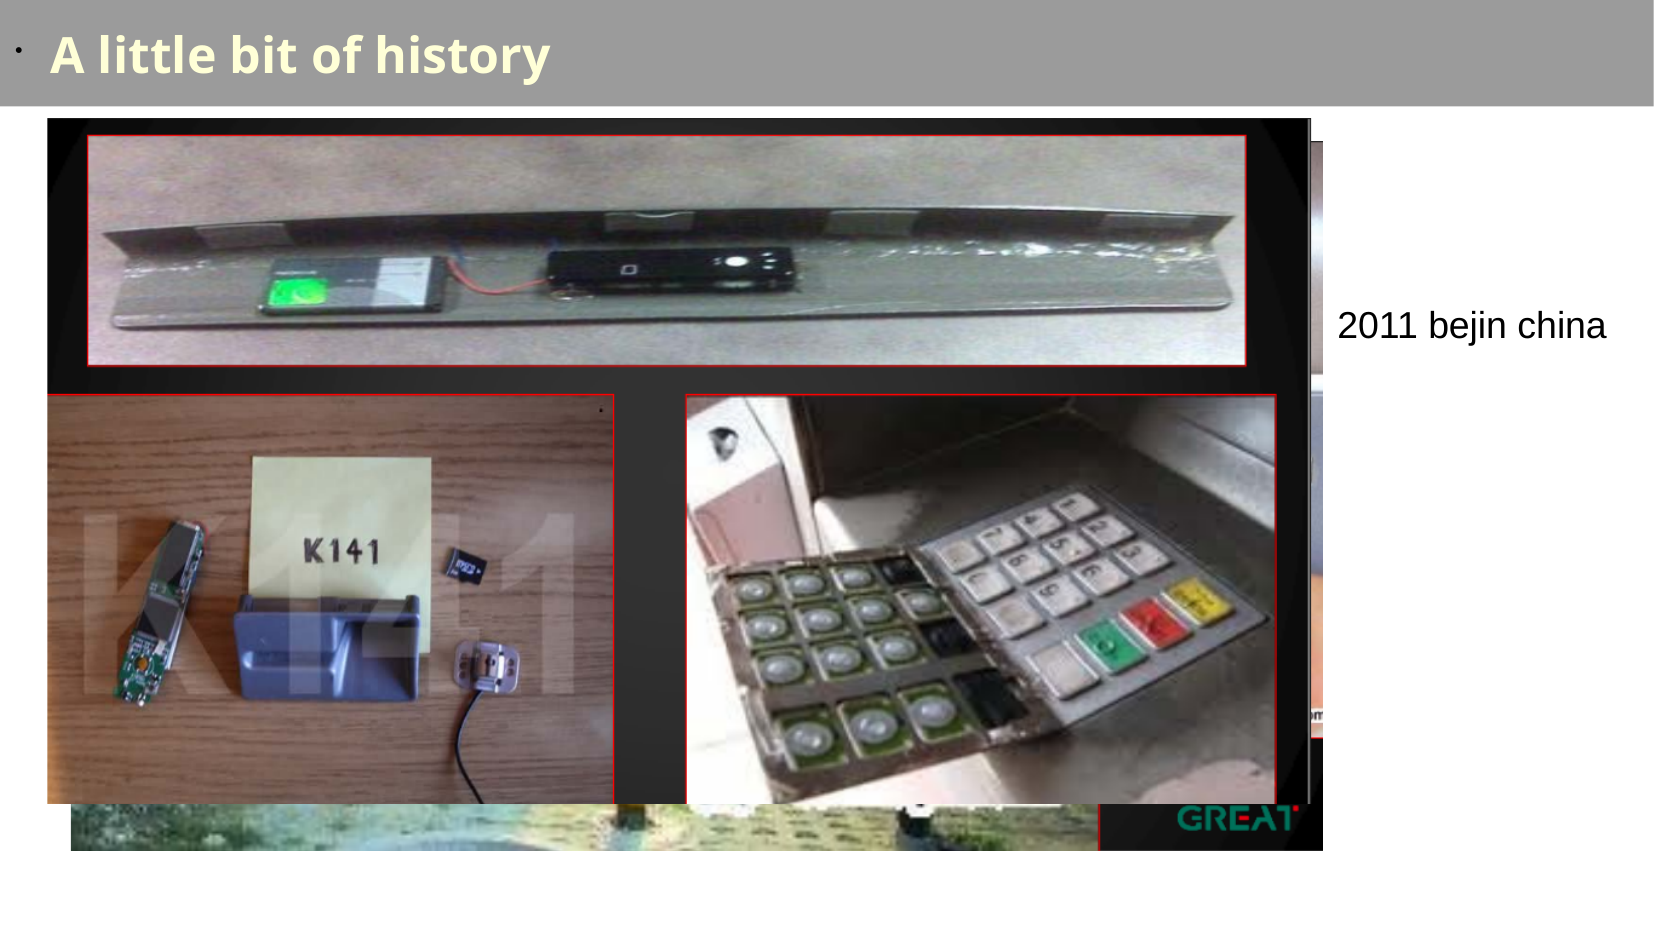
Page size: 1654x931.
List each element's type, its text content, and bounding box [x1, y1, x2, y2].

picture [47, 118, 1323, 851]
text_box 2011 bejin china [1322, 297, 1654, 355]
title A little bit of history [0, 0, 1654, 107]
